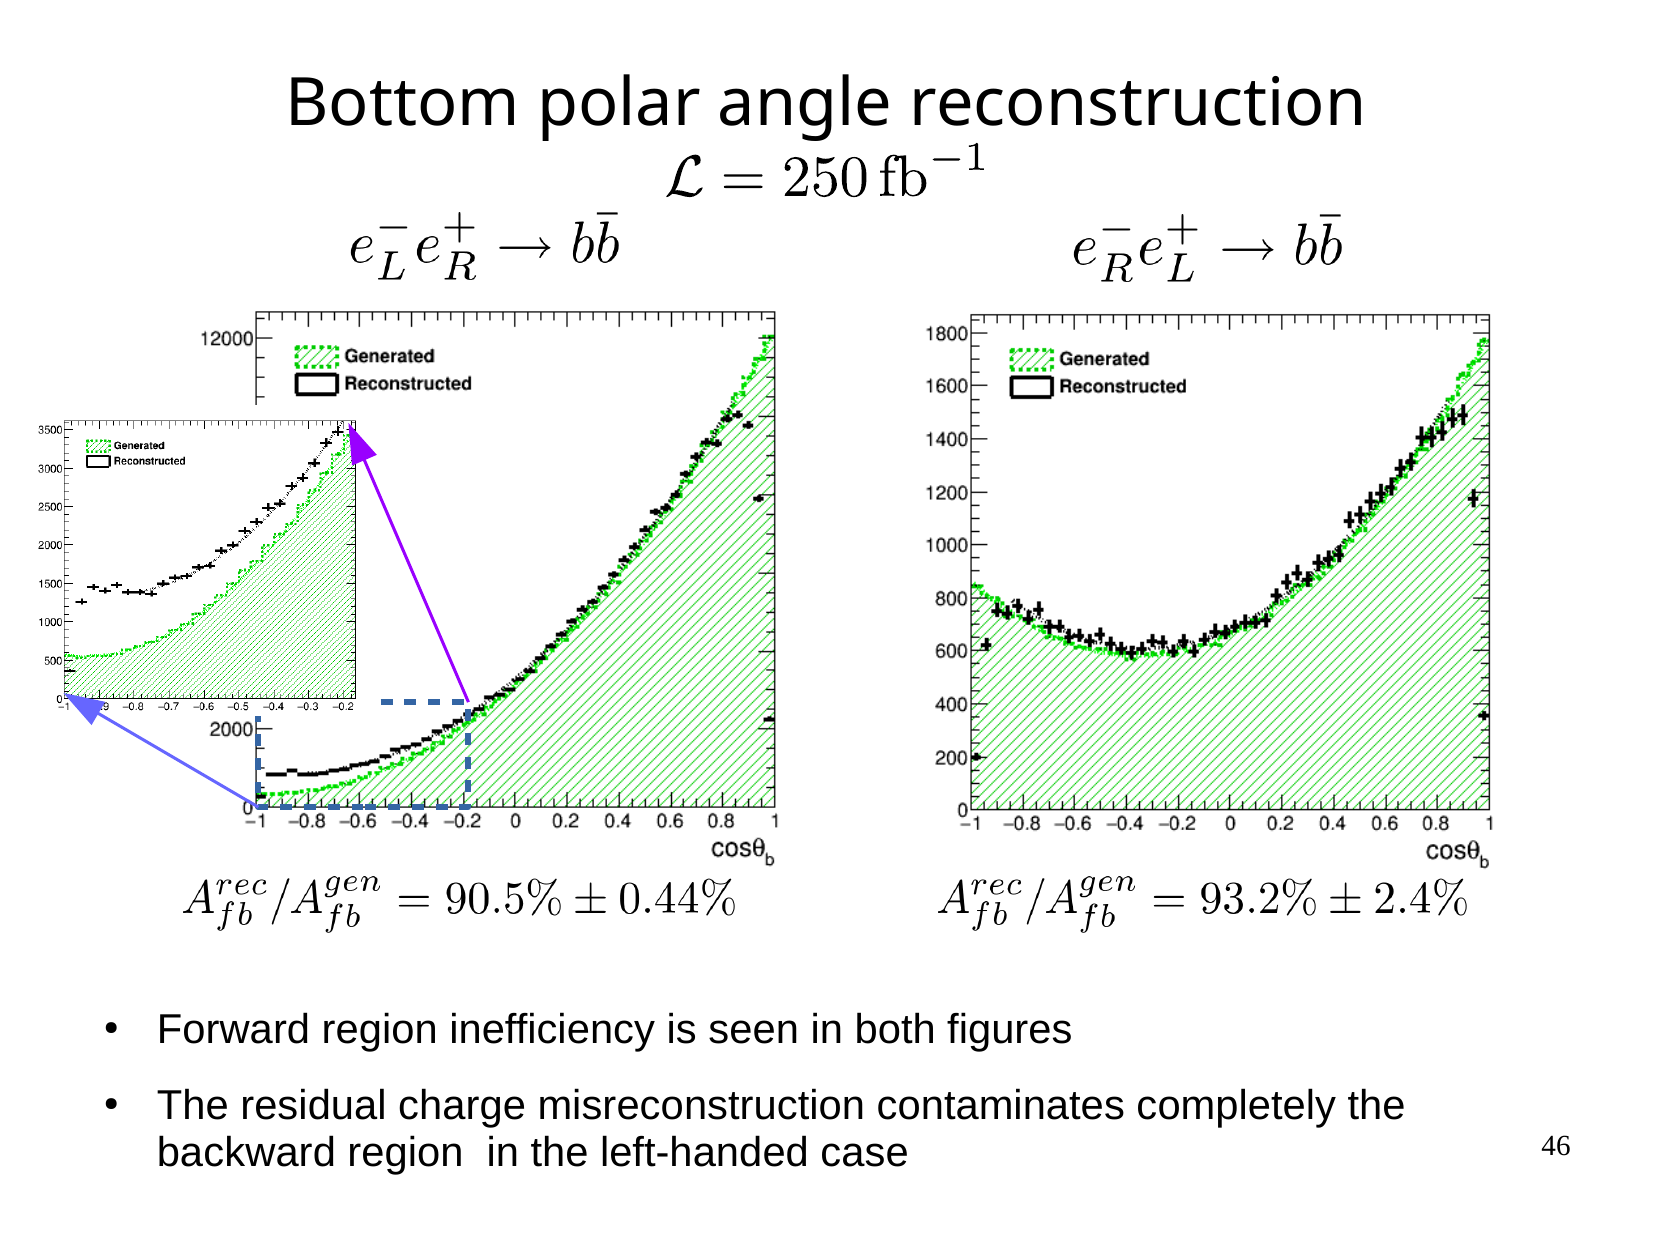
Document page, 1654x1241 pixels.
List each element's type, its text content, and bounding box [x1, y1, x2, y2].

picture [350, 212, 619, 281]
picture [916, 288, 1519, 870]
list Forward region inefficiency is seen in both figures The residual charge misreconstruction contaminates completely the backward region in the left-handed case [86, 1006, 1579, 1217]
picture [937, 876, 1467, 933]
title Bottom polar angle reconstruction [82, 49, 1571, 151]
picture [1073, 214, 1342, 282]
picture [182, 876, 735, 933]
text_box [664, 142, 988, 198]
picture [33, 285, 804, 868]
